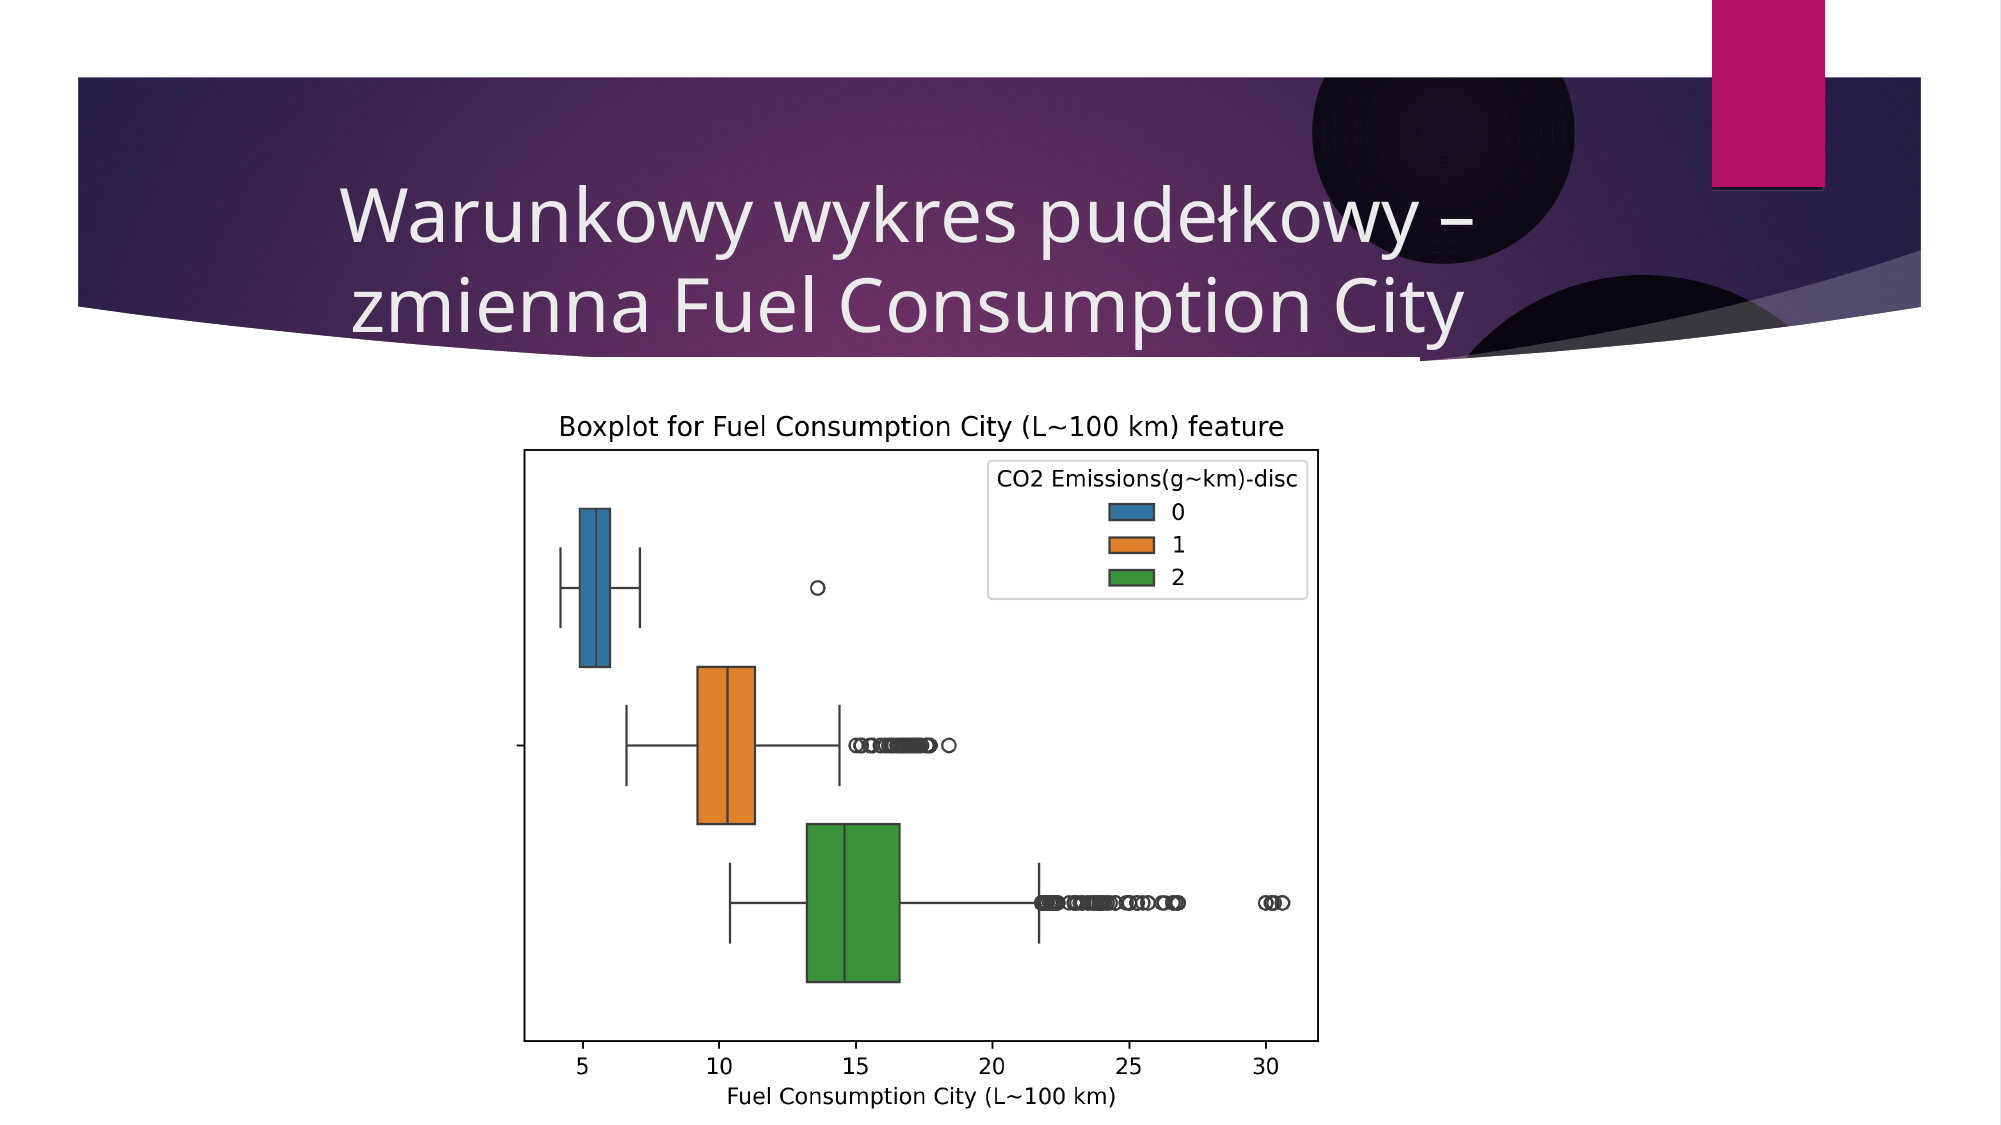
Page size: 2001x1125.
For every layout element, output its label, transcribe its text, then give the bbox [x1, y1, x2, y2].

picture [396, 357, 1420, 1125]
title Warunkowy wykres pudełkowy – zmienna Fuel Consumption City (l/100km). [189, 159, 1627, 276]
